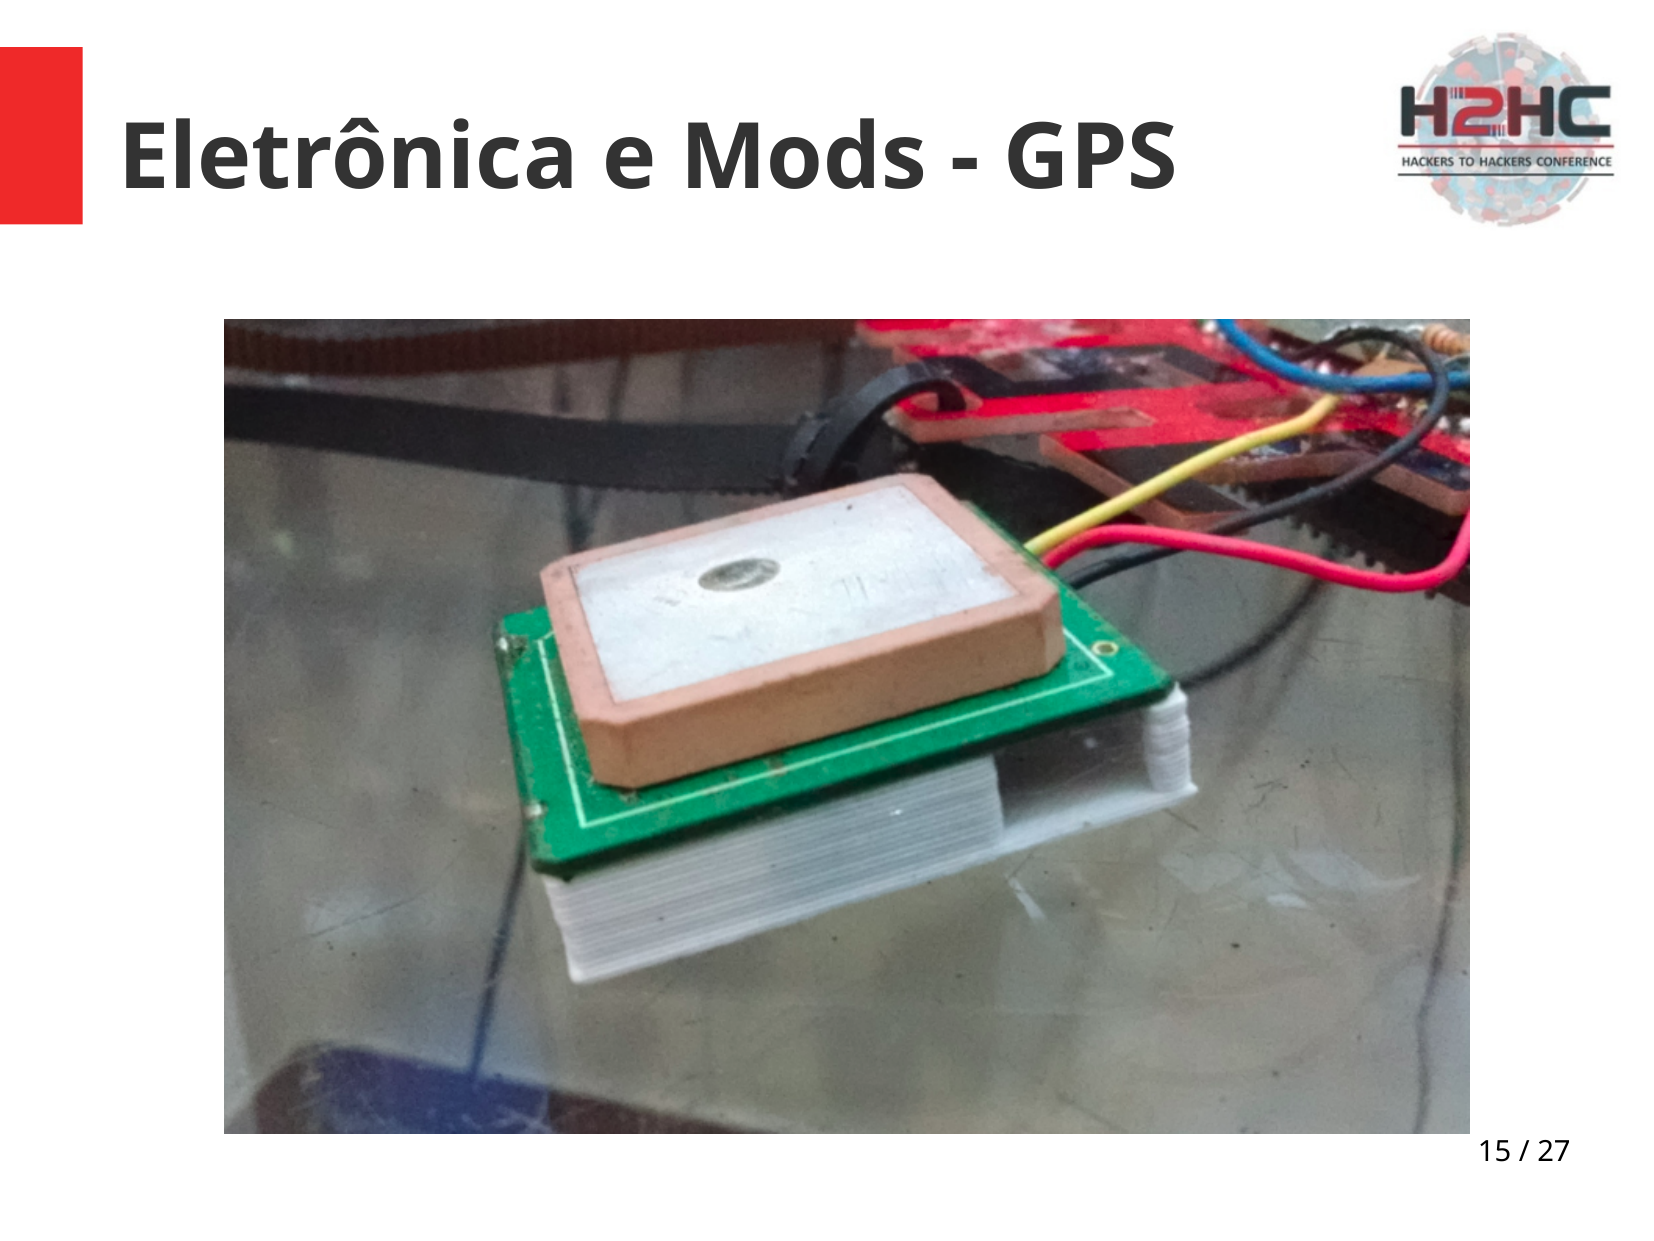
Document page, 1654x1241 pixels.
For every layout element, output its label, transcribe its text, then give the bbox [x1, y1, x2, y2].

title Eletrônica e Mods - GPS [118, 49, 1571, 257]
picture [224, 319, 1470, 1134]
picture [1299, 11, 1654, 248]
